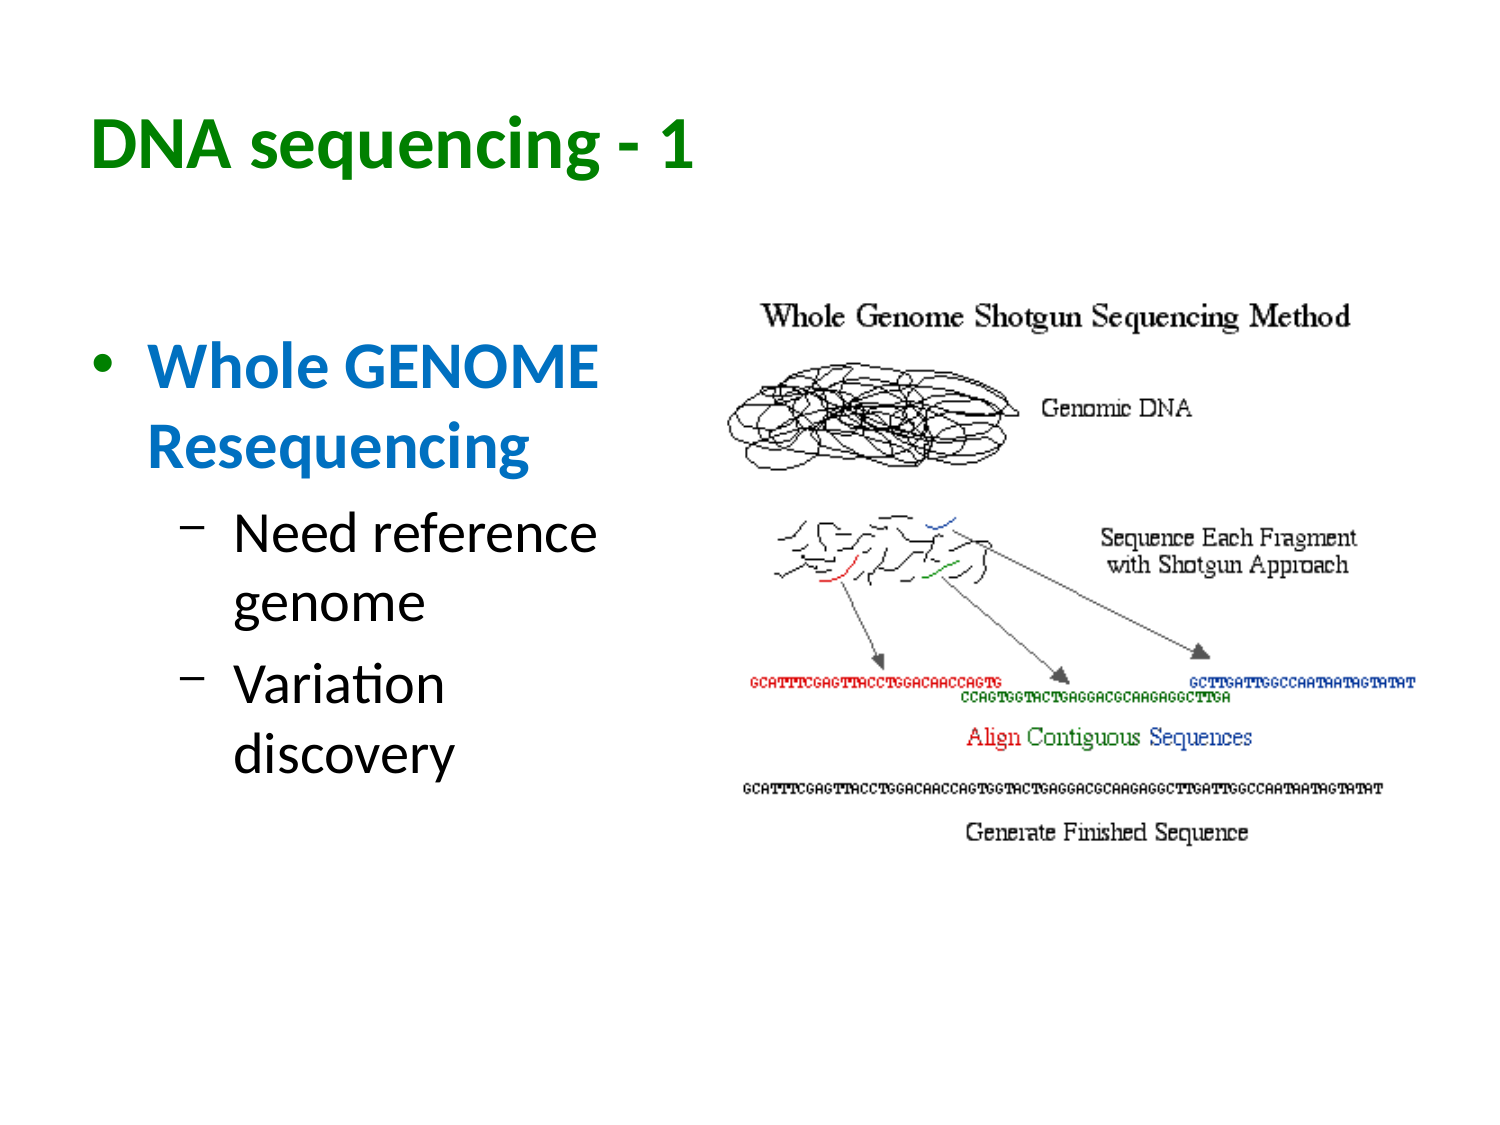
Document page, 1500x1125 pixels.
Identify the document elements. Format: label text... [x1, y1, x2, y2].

title DNA sequencing - 1 [75, 45, 1425, 233]
picture [726, 302, 1430, 850]
list Whole GENOME Resequencing Need reference genome Variation discovery [76, 314, 681, 828]
